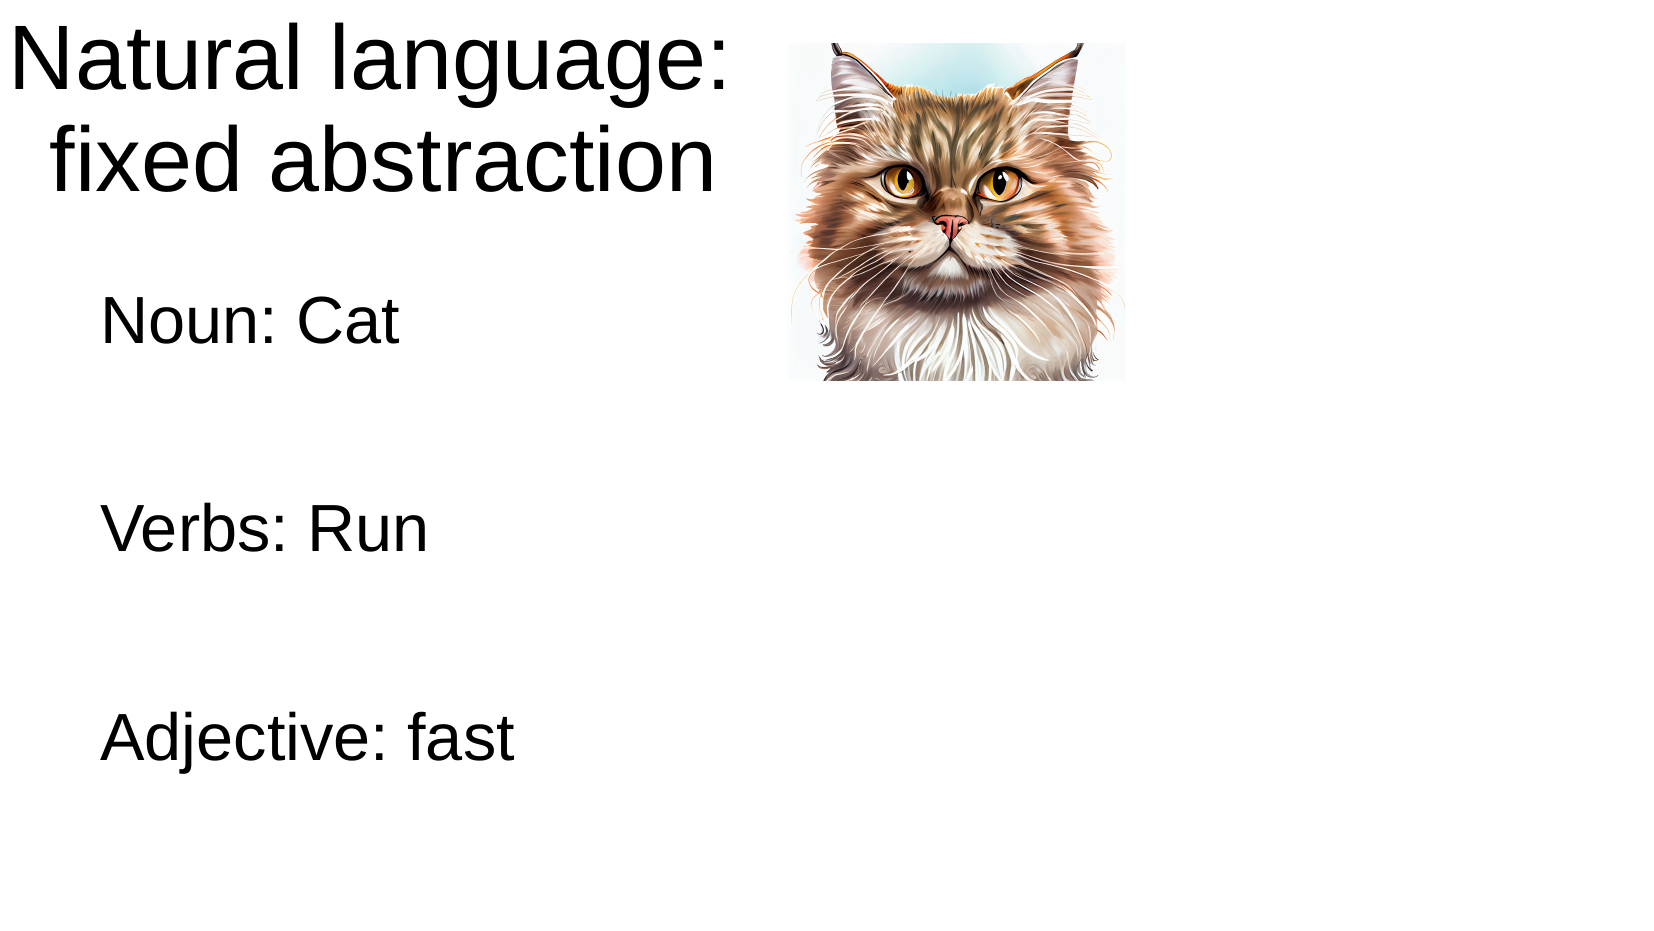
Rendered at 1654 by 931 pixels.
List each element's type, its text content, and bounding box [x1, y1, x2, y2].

picture [787, 43, 1126, 381]
title Natural language: fixed abstraction [0, 6, 745, 212]
list Noun: Cat Verbs: Run Adjective: fast [29, 282, 756, 822]
